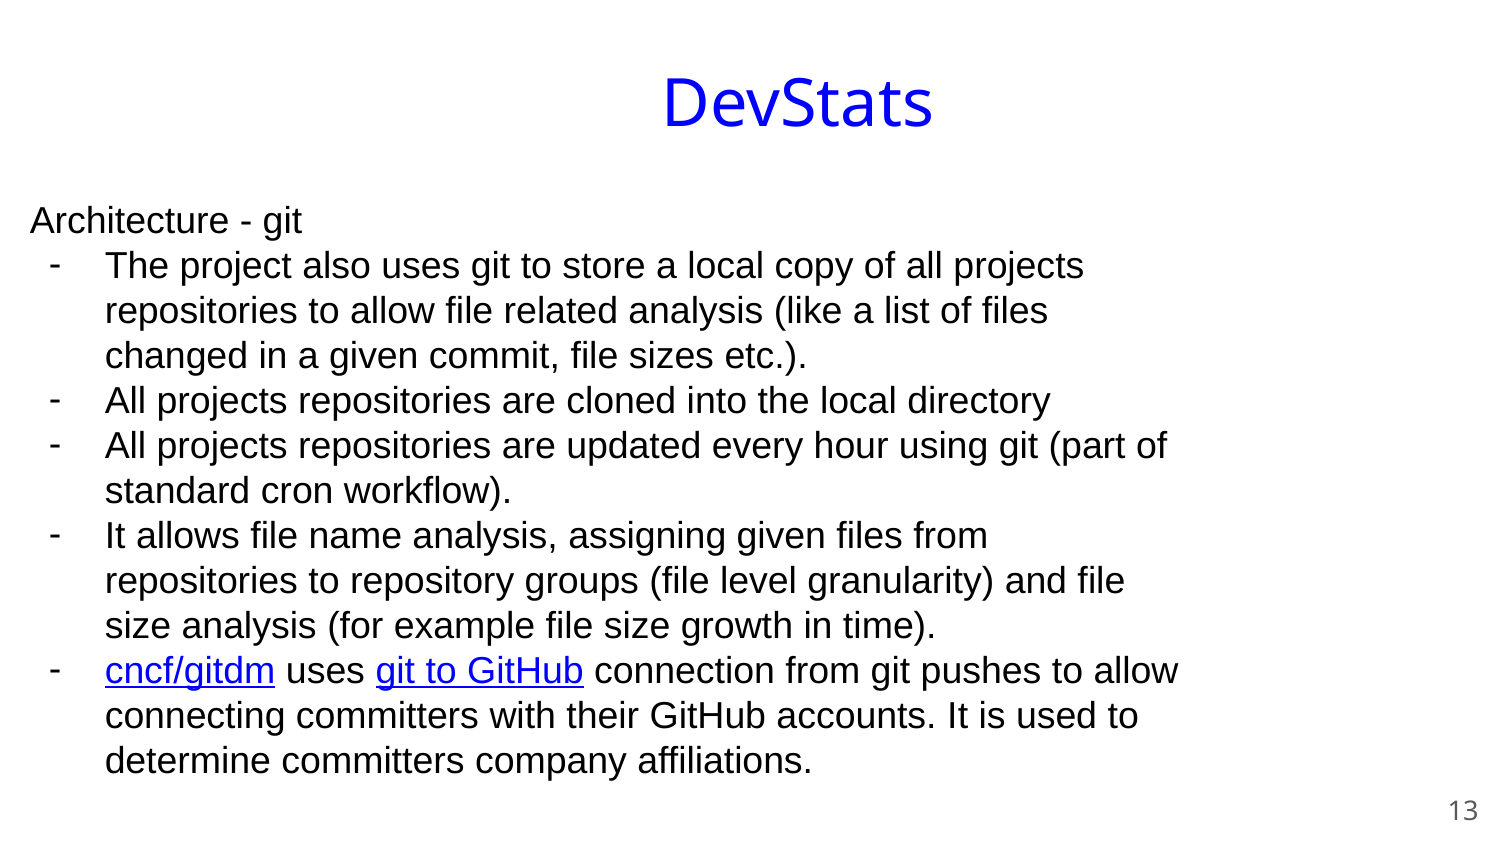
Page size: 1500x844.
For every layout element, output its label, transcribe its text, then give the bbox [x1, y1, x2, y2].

text_box Architecture - git The project also uses git to store a local copy of all projects repositories to allow file related analysis (like a list of files changed in a given commit, file sizes etc.). All projects repositories are cloned into the local directory All projects repositories are updated every hour using git (part of standard cron workflow). It allows file name analysis, assigning given files from repositories to repository groups (file level granularity) and file size analysis (for example file size growth in time). cncf/gitdm uses git to GitHub connection from git pushes to allow connecting committers with their GitHub accounts. It is used to determine committers company affiliations. [14, 181, 1208, 780]
title DevStats [646, 41, 1208, 159]
slide_number <number> [1403, 779, 1494, 844]
